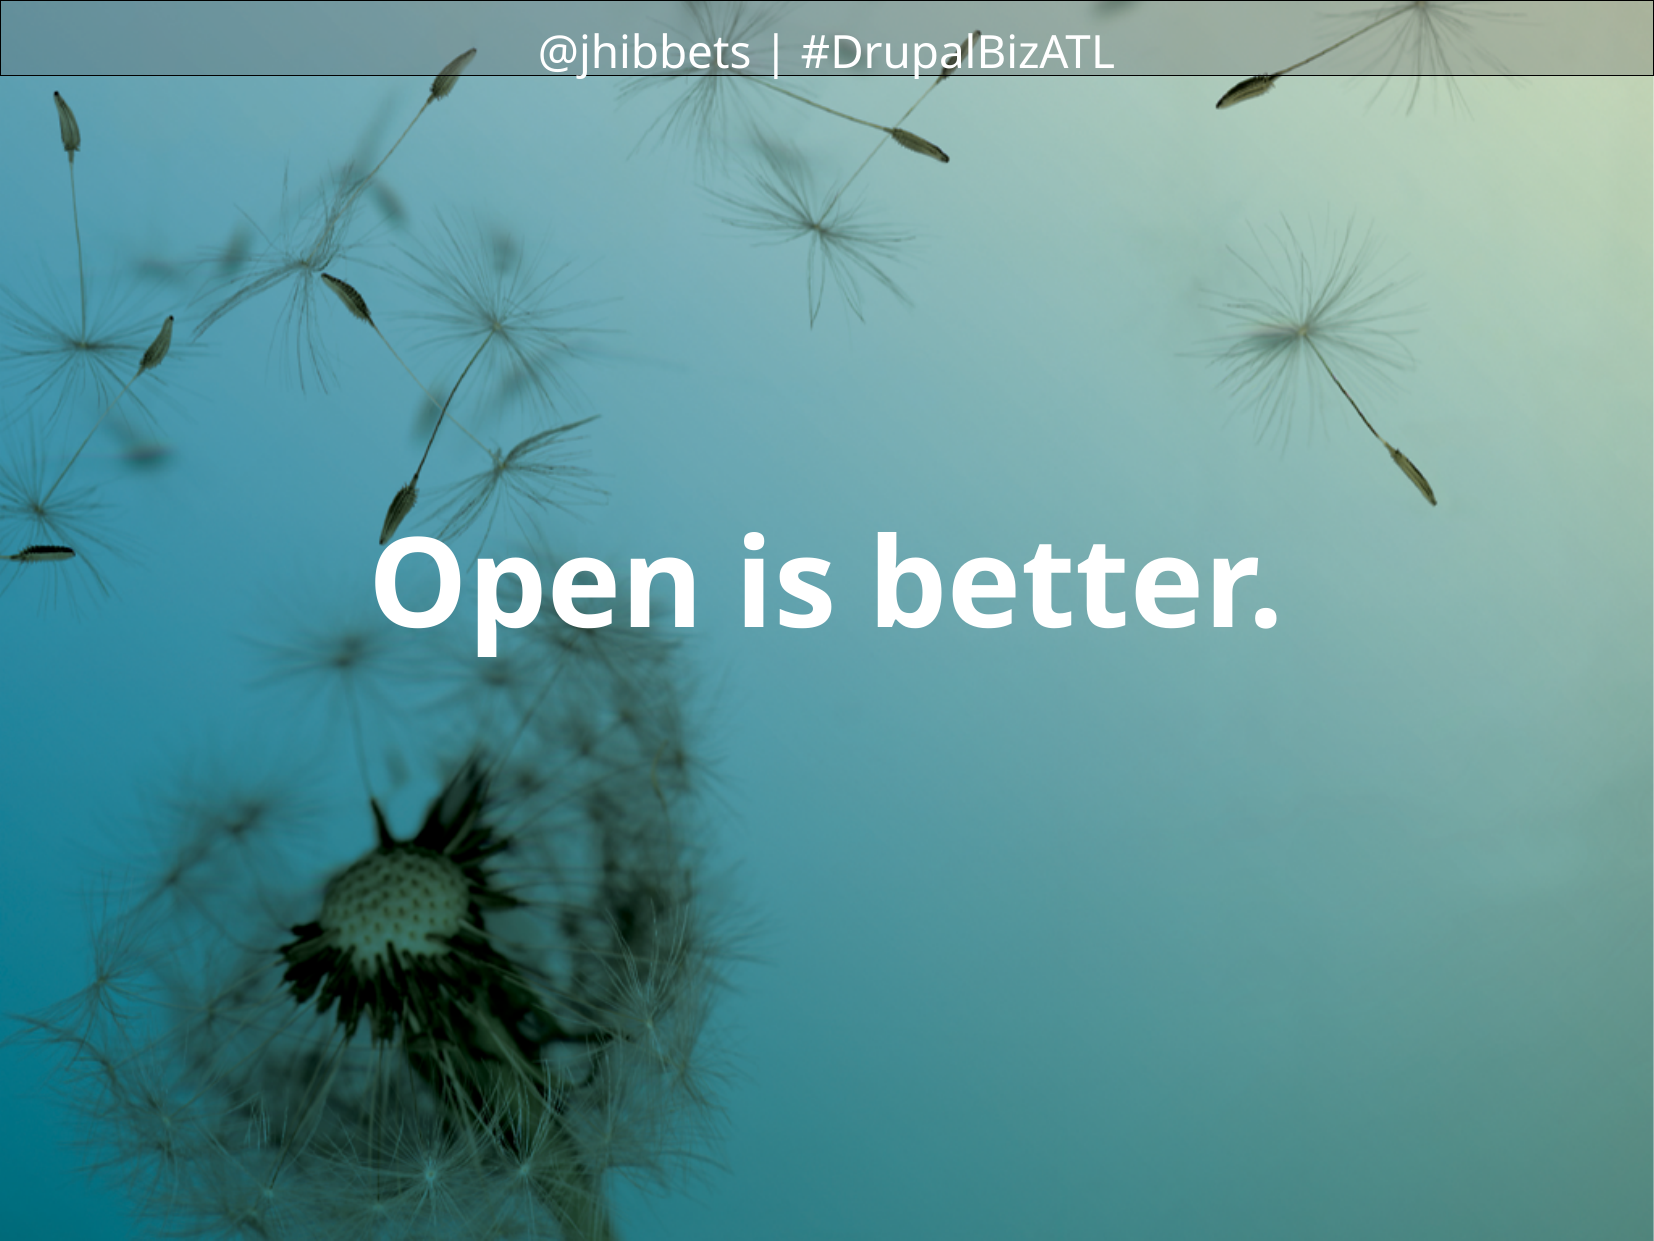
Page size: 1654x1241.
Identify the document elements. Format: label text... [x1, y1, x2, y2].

picture [0, 76, 1654, 1241]
text_box Open is better. [82, 49, 1571, 1109]
